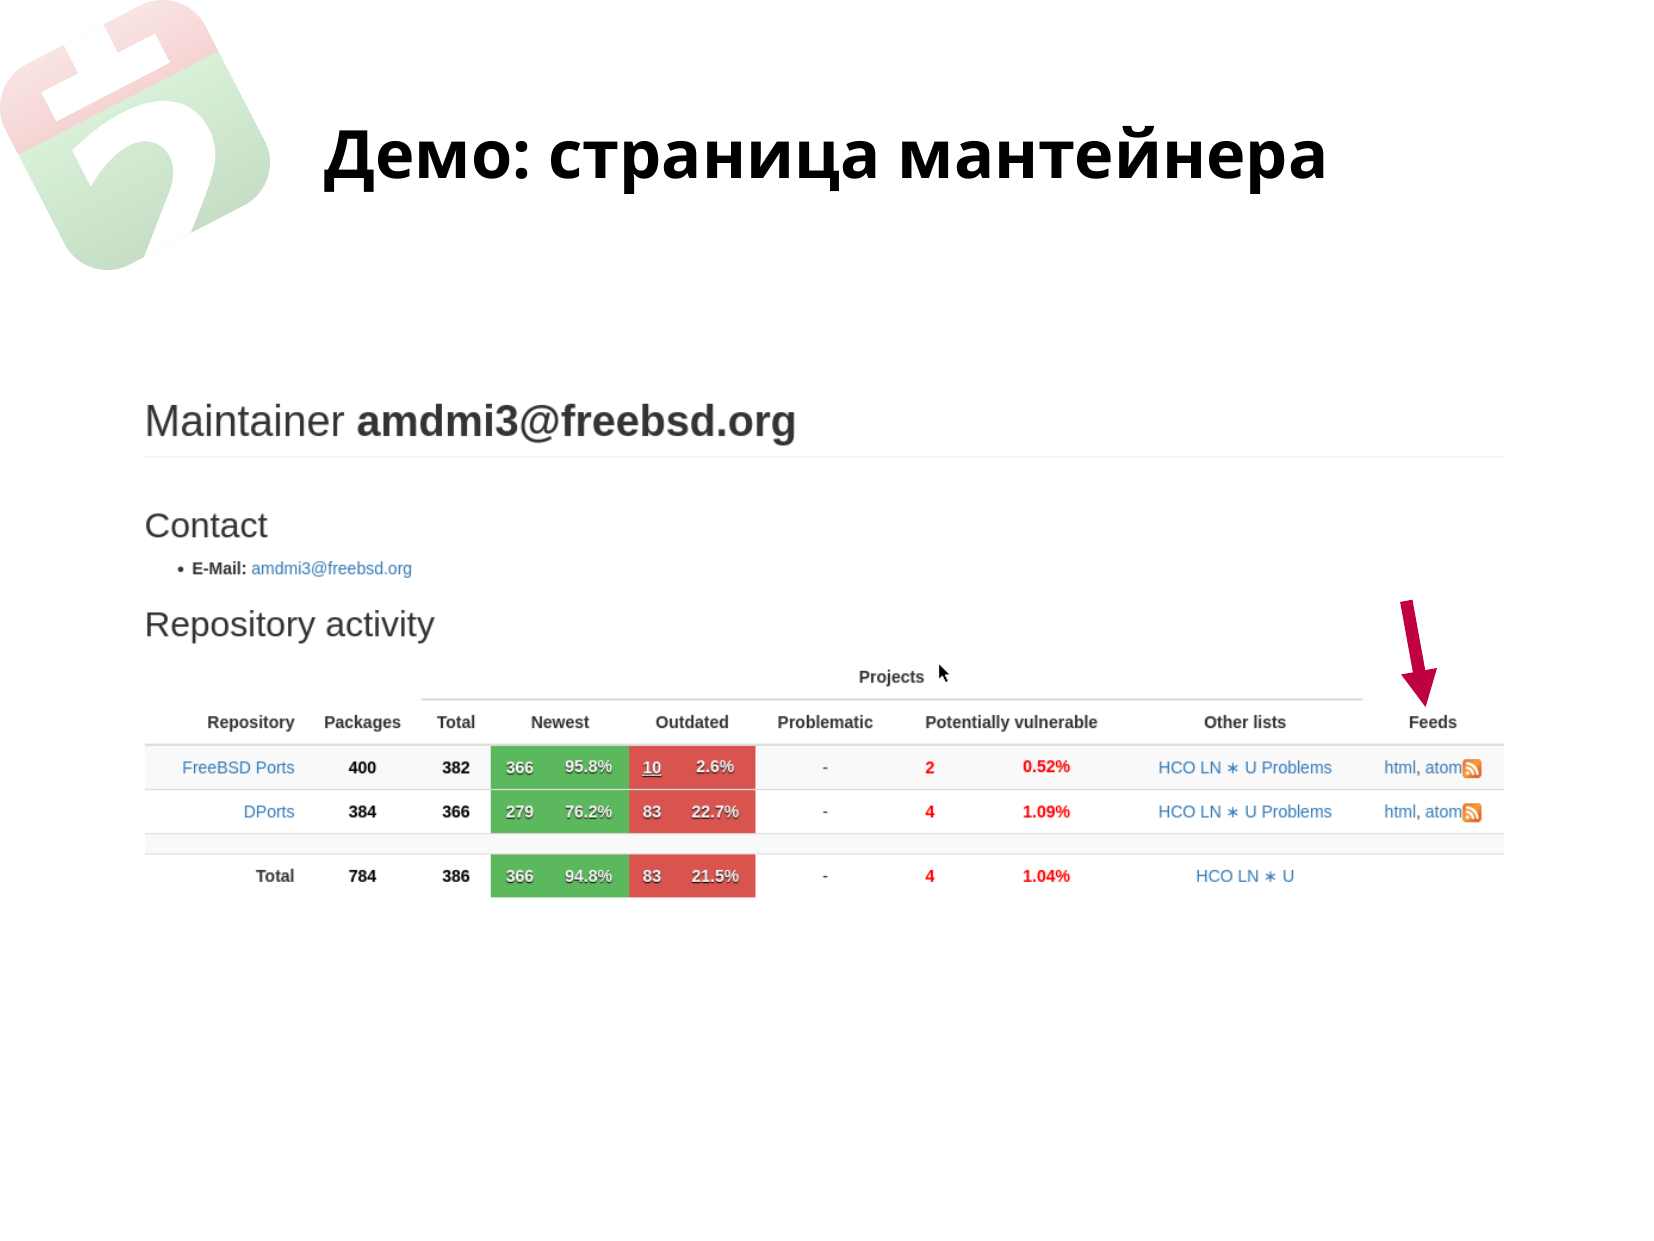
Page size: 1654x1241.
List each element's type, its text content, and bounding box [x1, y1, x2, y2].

title Демо: страница мантейнера [82, 49, 1571, 257]
picture [132, 386, 1521, 913]
